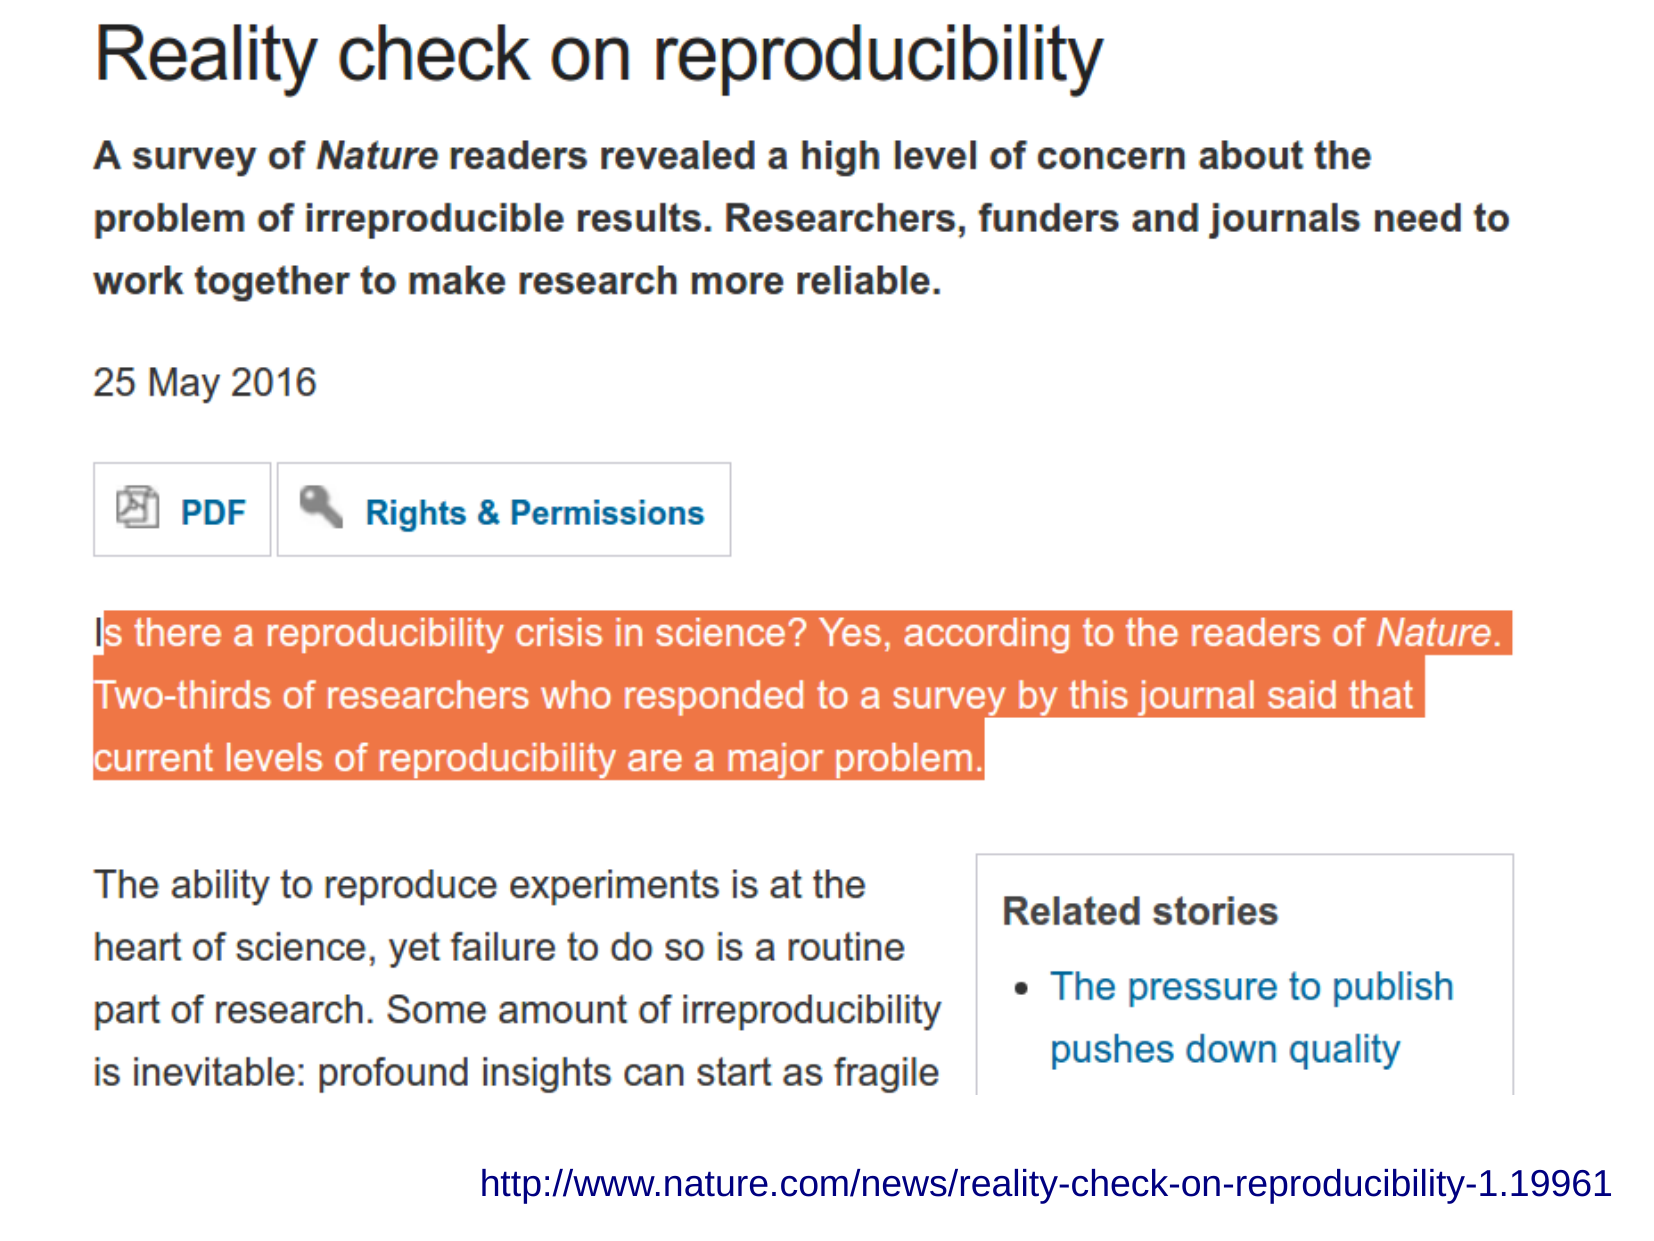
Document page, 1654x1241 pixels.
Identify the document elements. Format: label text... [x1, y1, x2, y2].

picture [90, 14, 1552, 1096]
text_box http://www.nature.com/news/reality-check-on-reproducibility-1.19961 [465, 1155, 1629, 1212]
